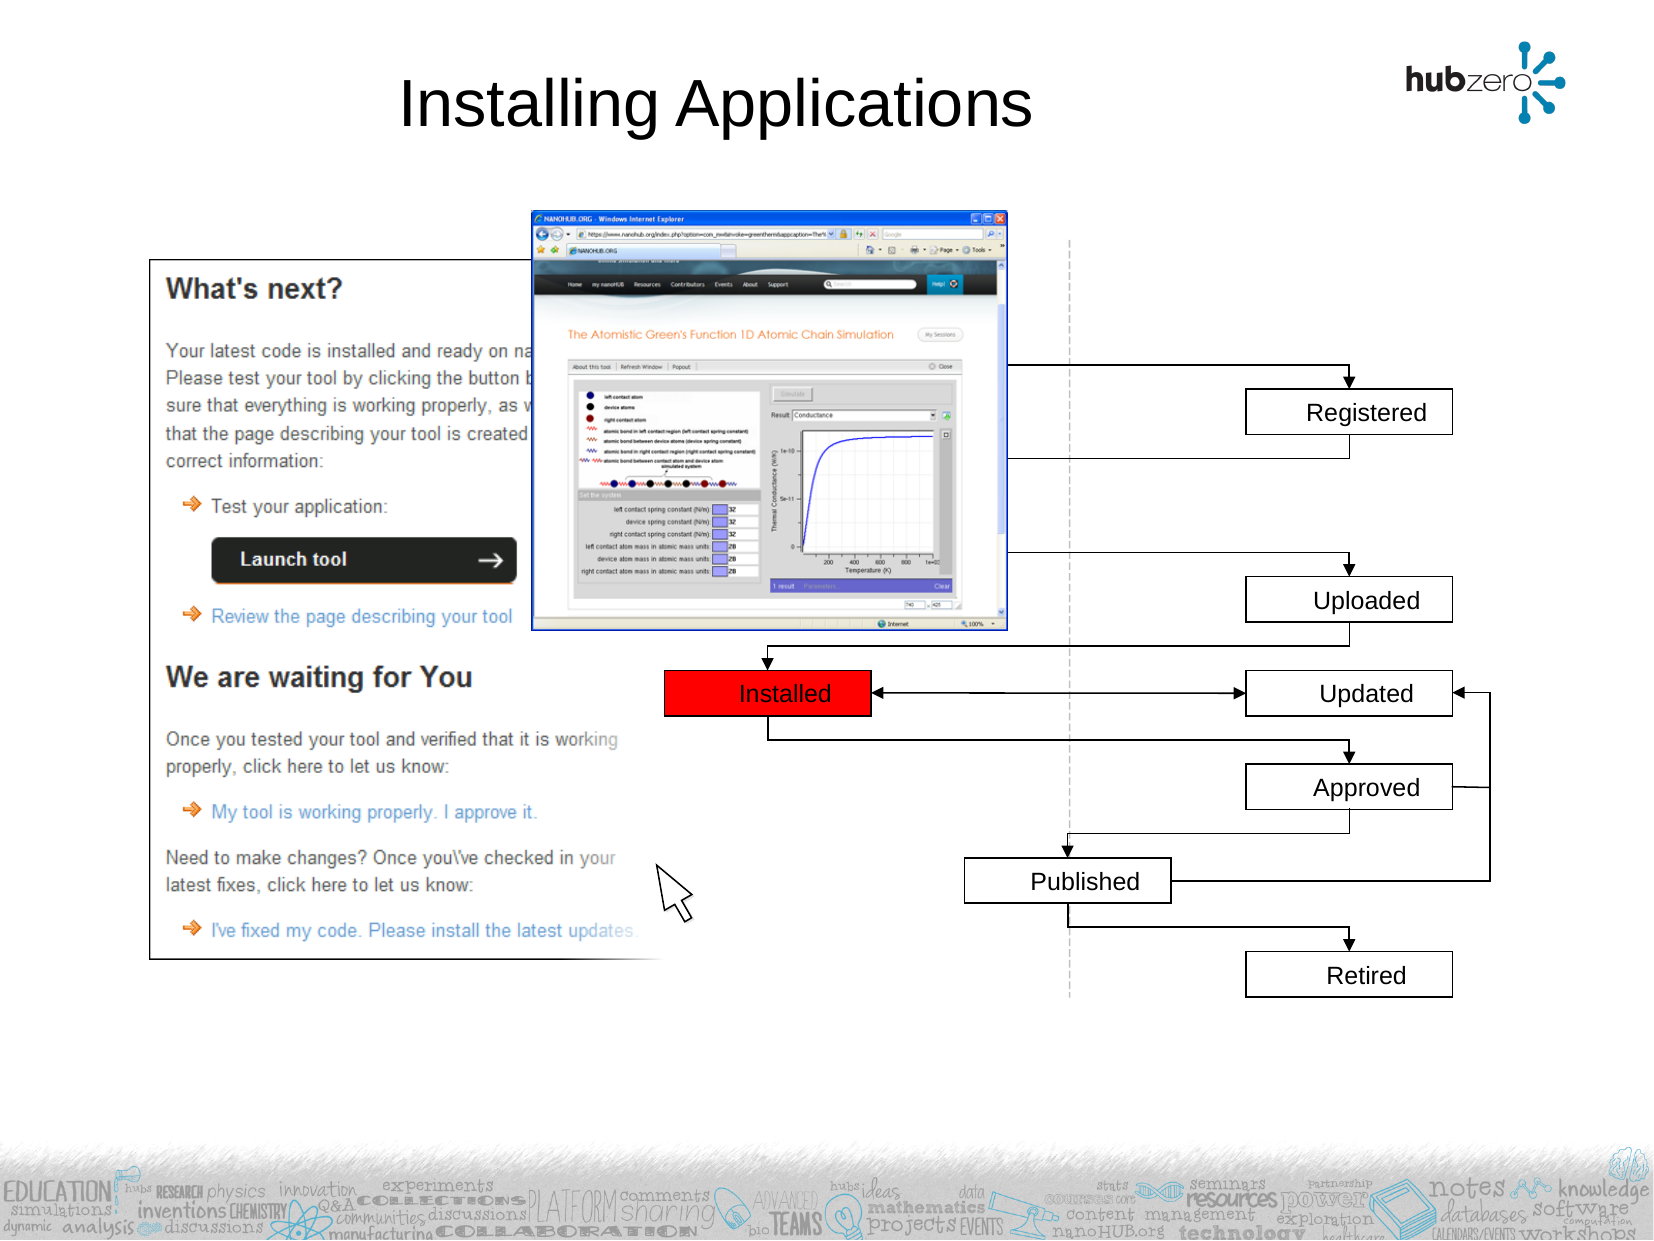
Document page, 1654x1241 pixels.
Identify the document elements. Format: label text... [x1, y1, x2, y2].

text_box [632, 632, 770, 842]
text_box Uploaded [1246, 576, 1453, 622]
text_box Updated [1246, 670, 1453, 716]
text_box Installed [664, 670, 872, 716]
picture [149, 210, 1008, 960]
picture [0, 1140, 1654, 1240]
text_box Published [964, 857, 1172, 904]
text_box Registered [1246, 389, 1453, 435]
text_box Approved [1246, 764, 1453, 810]
picture [1402, 38, 1569, 127]
text_box [656, 865, 692, 922]
title Installing Applications [82, 46, 1351, 161]
text_box Retired [1246, 951, 1453, 997]
